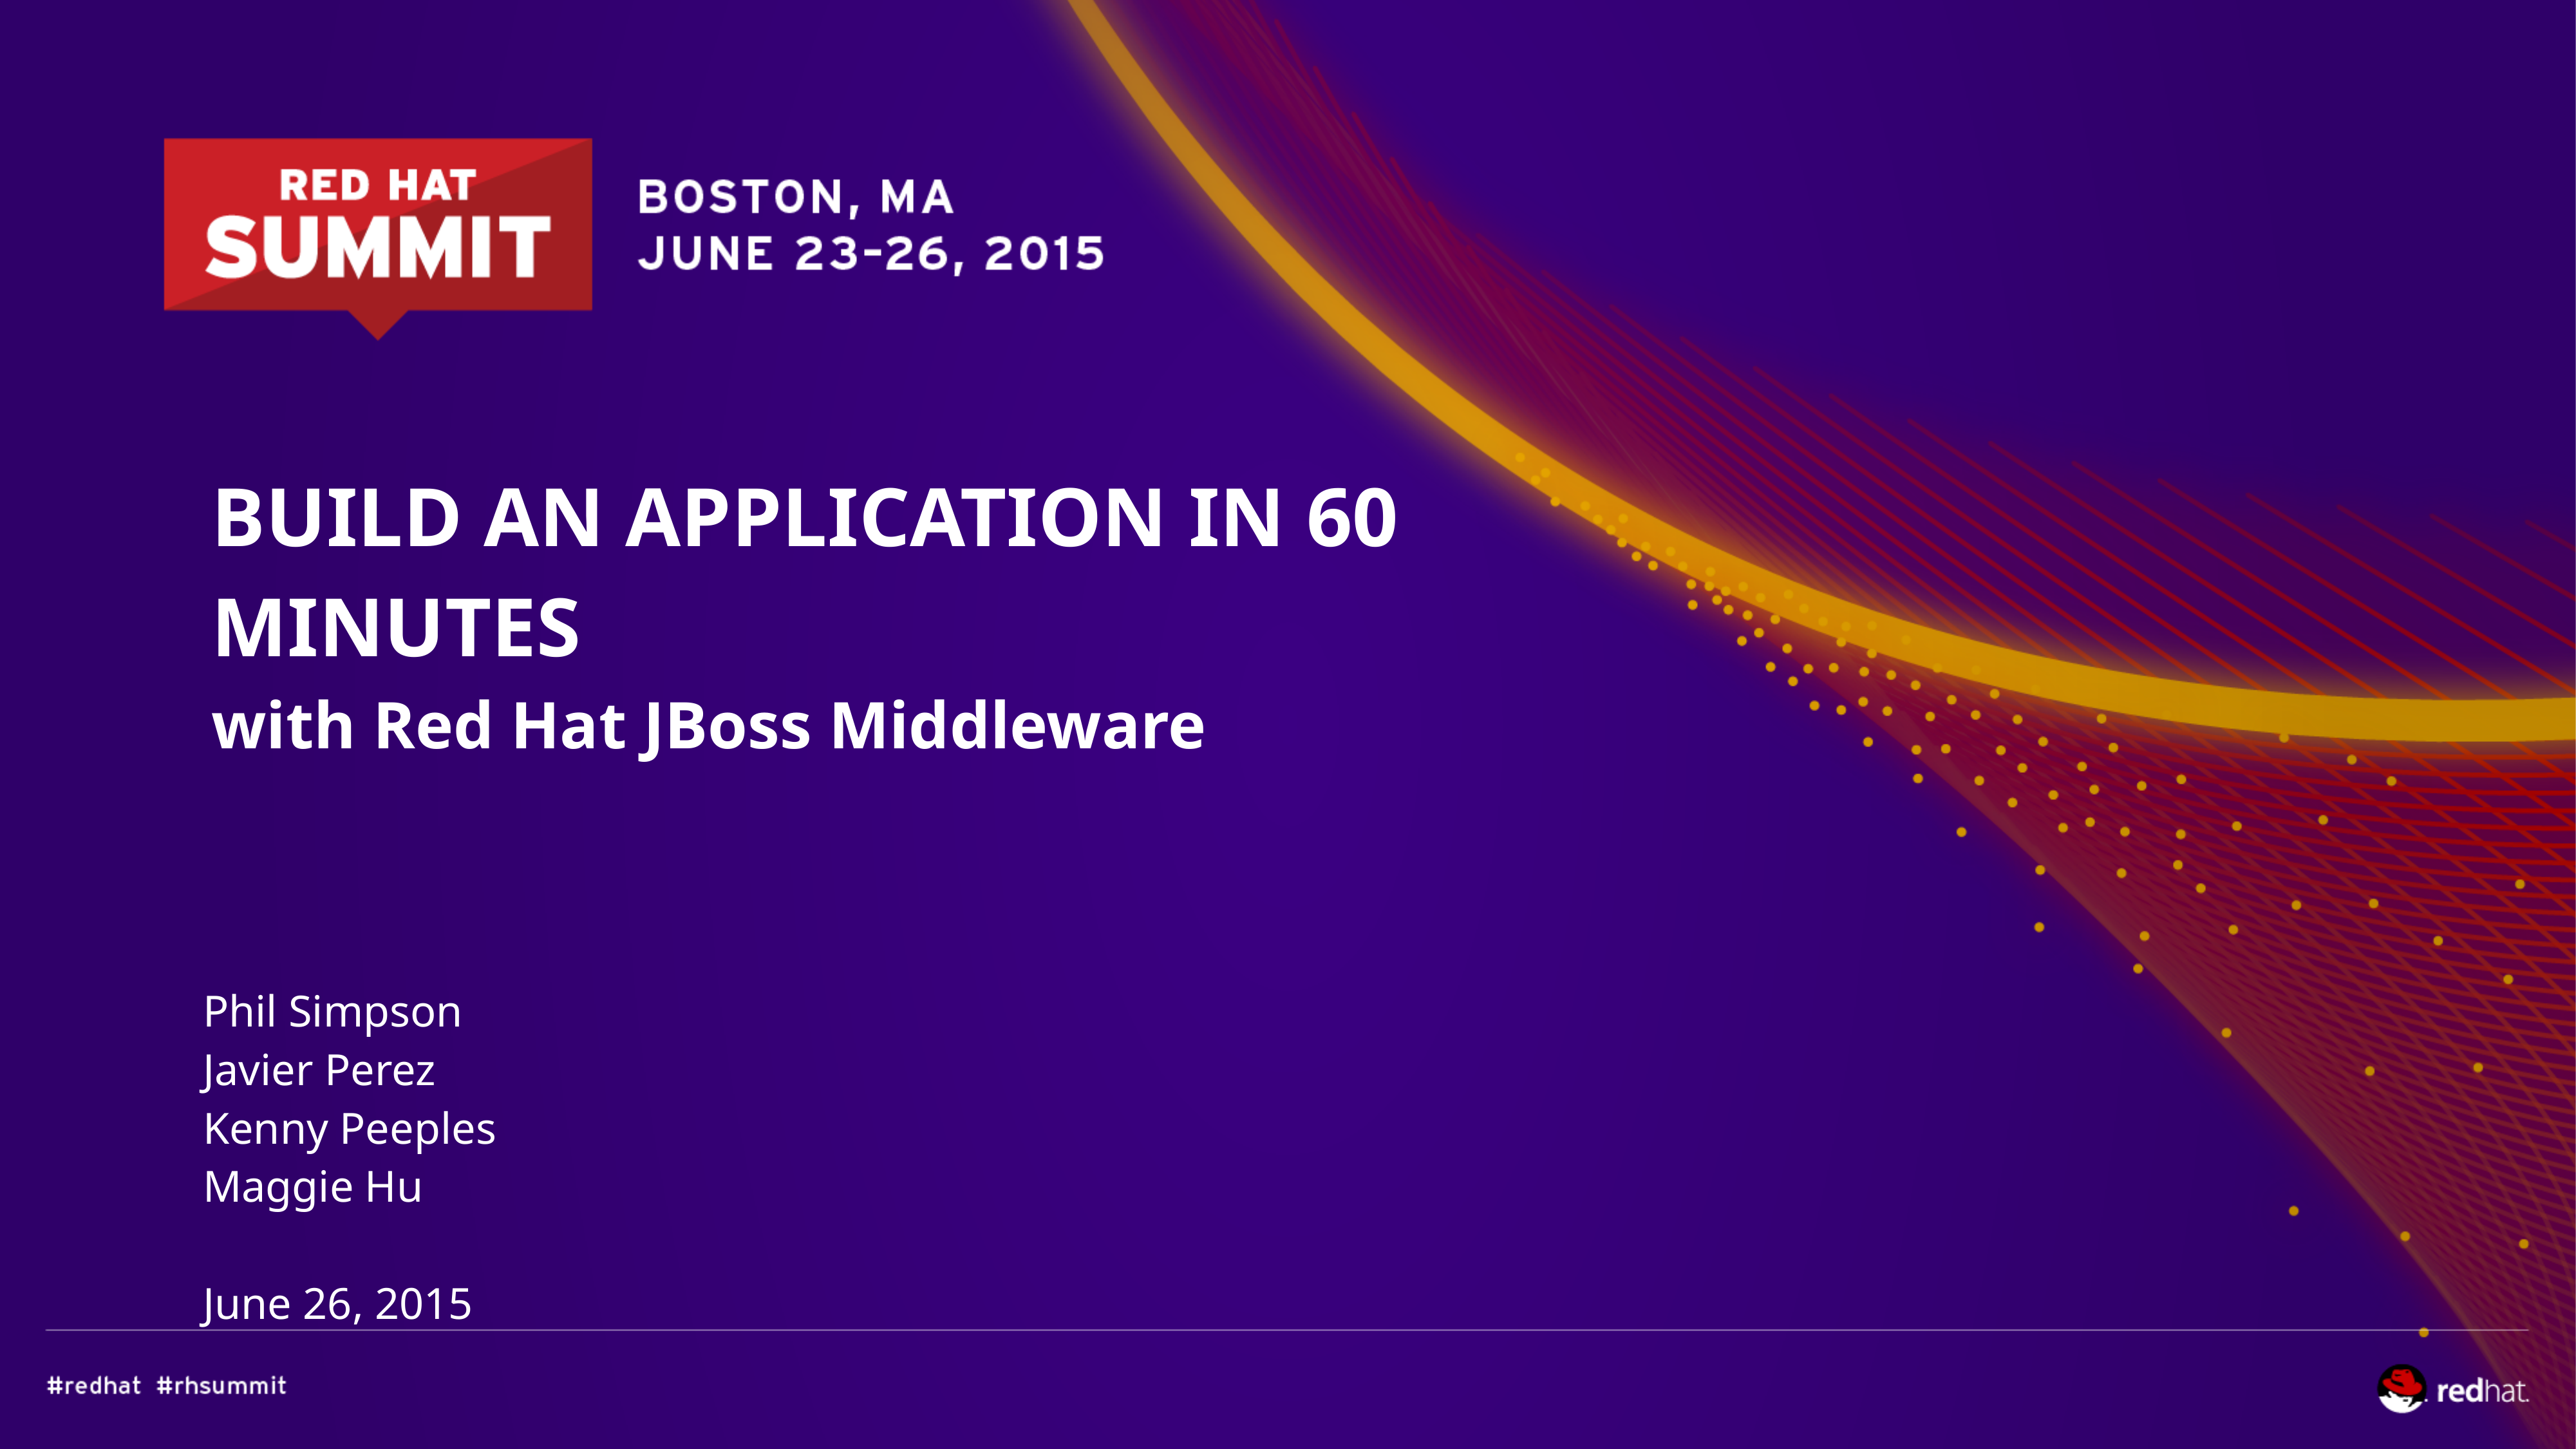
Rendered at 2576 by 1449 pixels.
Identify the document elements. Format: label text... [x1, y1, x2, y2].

picture [0, 0, 2576, 1449]
text_box Phil Simpson Javier Perez Kenny Peeples Maggie Hu June 26, 2015 [193, 976, 1685, 1274]
text_box BUILD AN APPLICATION IN 60 MINUTES with Red Hat JBoss Middleware [202, 455, 1731, 783]
